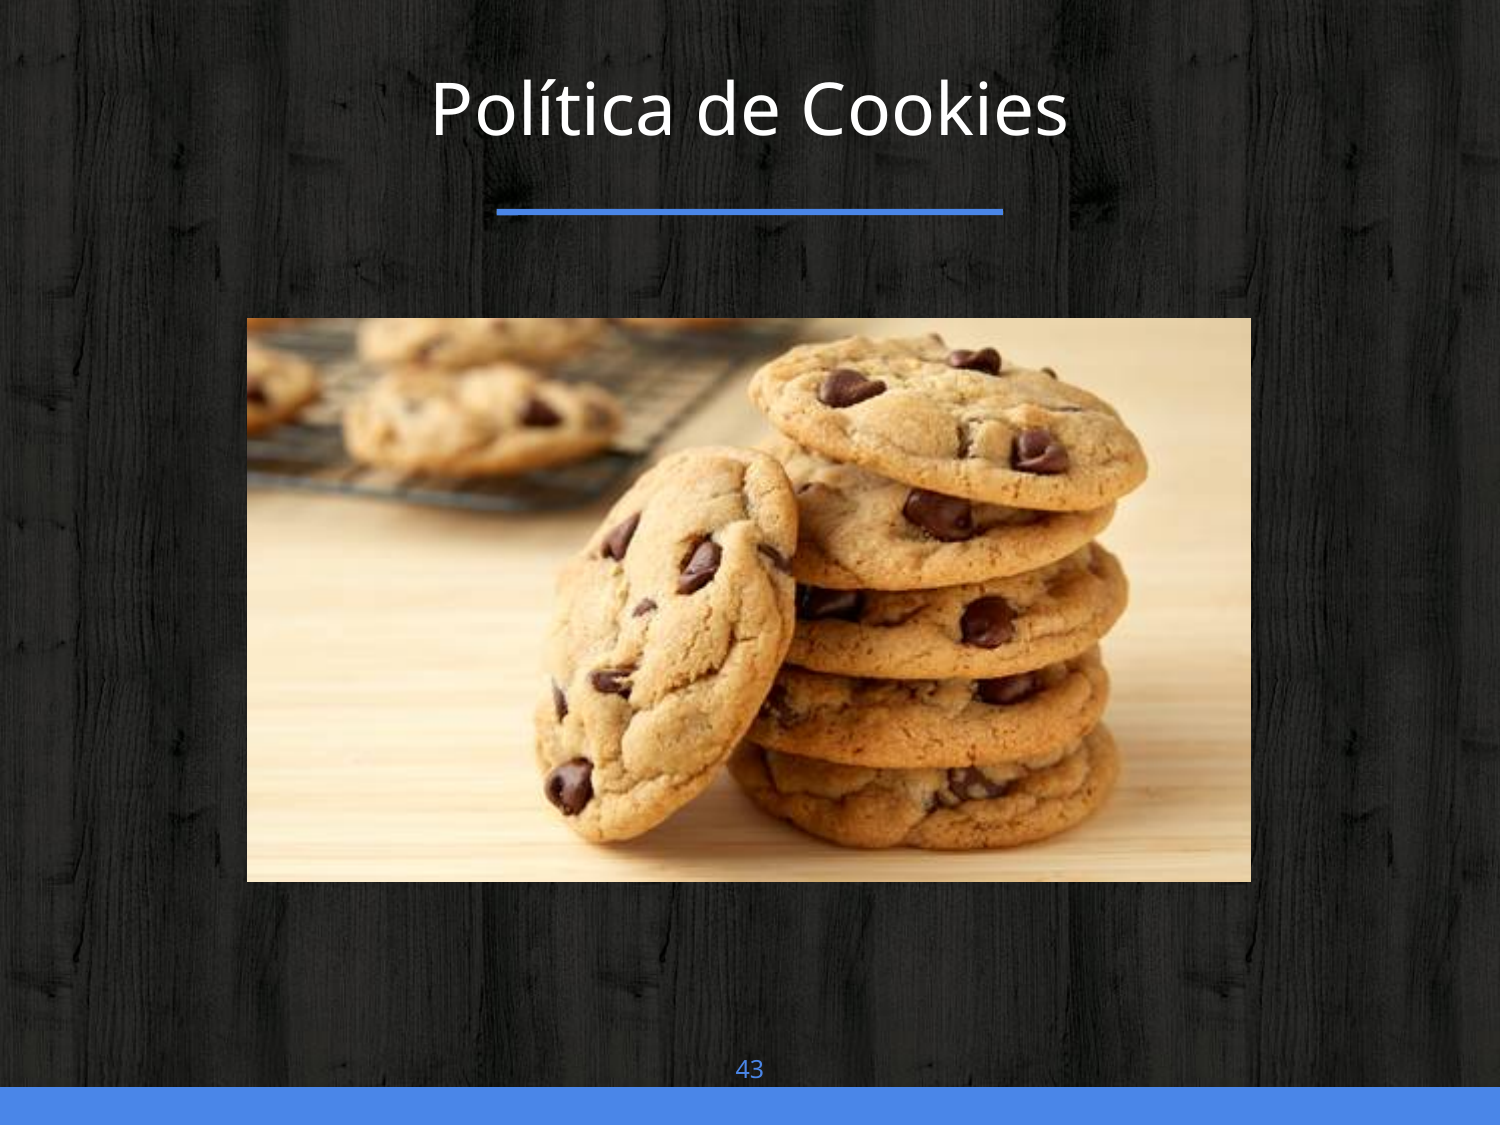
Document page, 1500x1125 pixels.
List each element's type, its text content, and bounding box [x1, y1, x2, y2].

picture [0, 0, 1500, 1087]
title Política de Cookies [75, 0, 1425, 213]
text_box [0, 1087, 1500, 1125]
slide_number 43 [705, 1038, 795, 1087]
